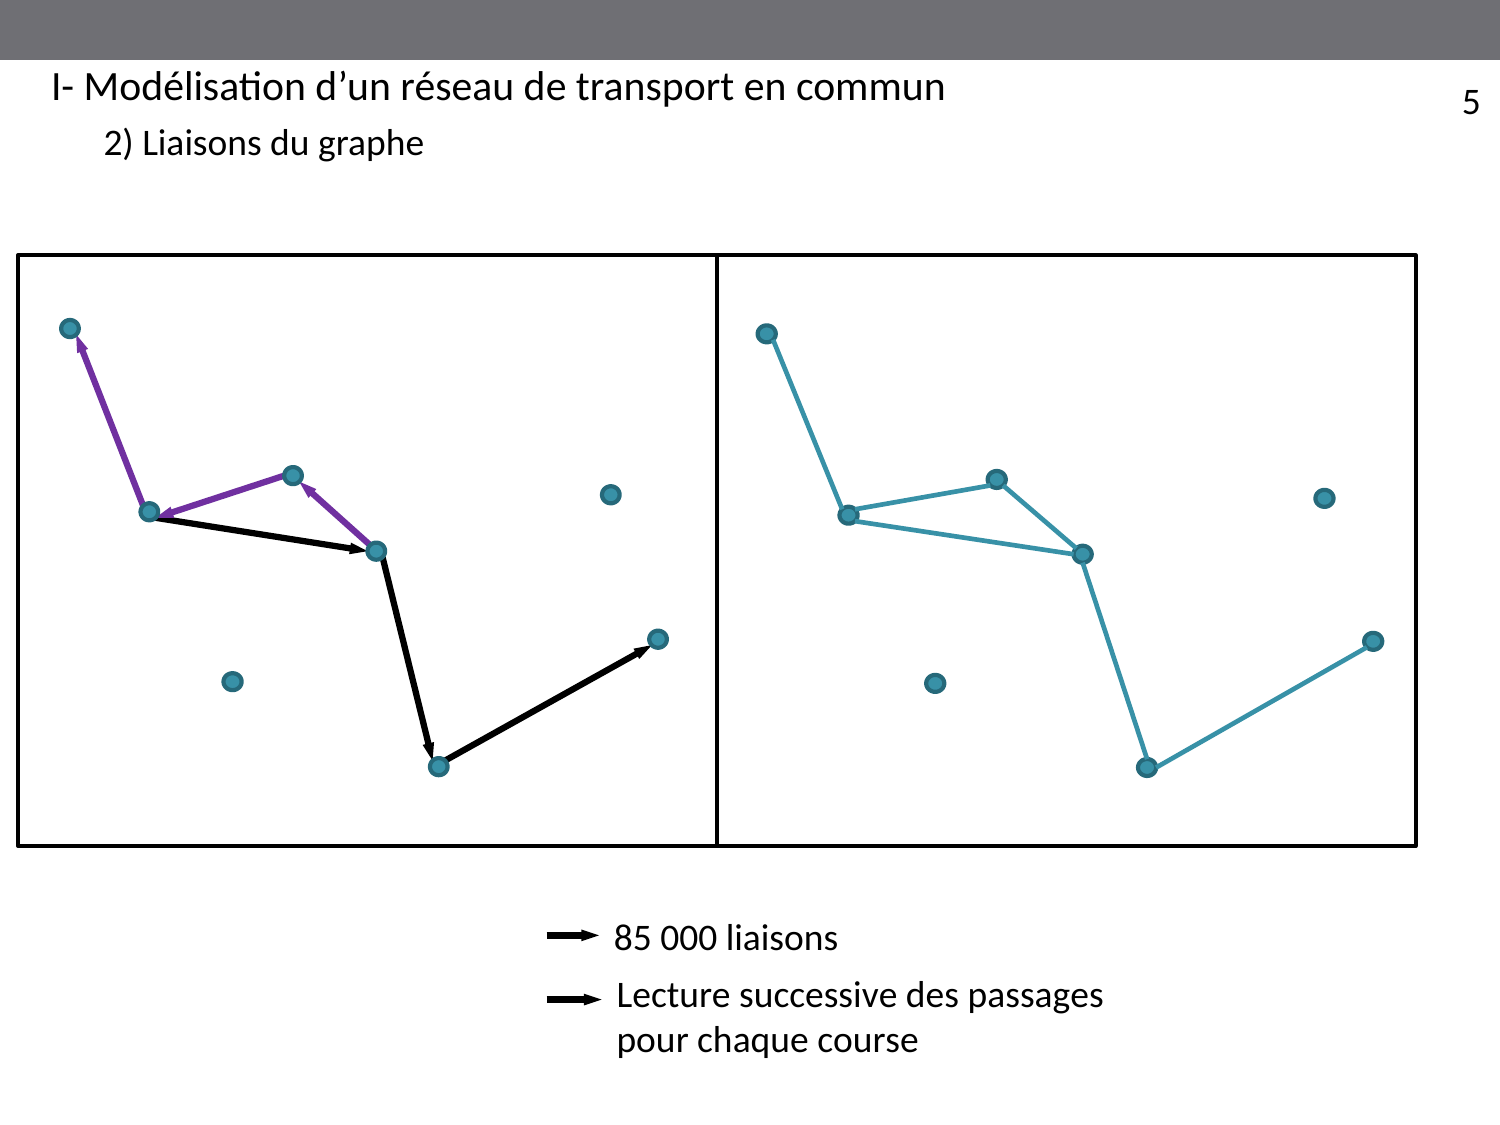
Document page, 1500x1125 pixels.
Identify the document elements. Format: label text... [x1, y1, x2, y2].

text_box [1315, 489, 1334, 507]
text_box 5 [1446, 69, 1497, 131]
text_box Lecture successive des passages pour chaque course [601, 962, 1139, 1069]
text_box [429, 758, 448, 776]
text_box [140, 503, 159, 521]
text_box [284, 467, 302, 485]
text_box 85 000 liaisons [599, 905, 857, 966]
text_box [223, 673, 242, 691]
text_box [839, 506, 858, 524]
text_box [61, 320, 79, 338]
text_box [987, 471, 1006, 488]
text_box I- Modélisation d’un réseau de transport en commun [36, 51, 1250, 117]
text_box [757, 325, 776, 343]
text_box 2) Liaisons du graphe [89, 110, 440, 170]
text_box [1138, 759, 1156, 776]
text_box [649, 630, 667, 648]
text_box [1074, 545, 1092, 563]
text_box [602, 486, 620, 504]
text_box [1364, 632, 1383, 650]
text_box [926, 674, 945, 692]
text_box [367, 542, 386, 560]
